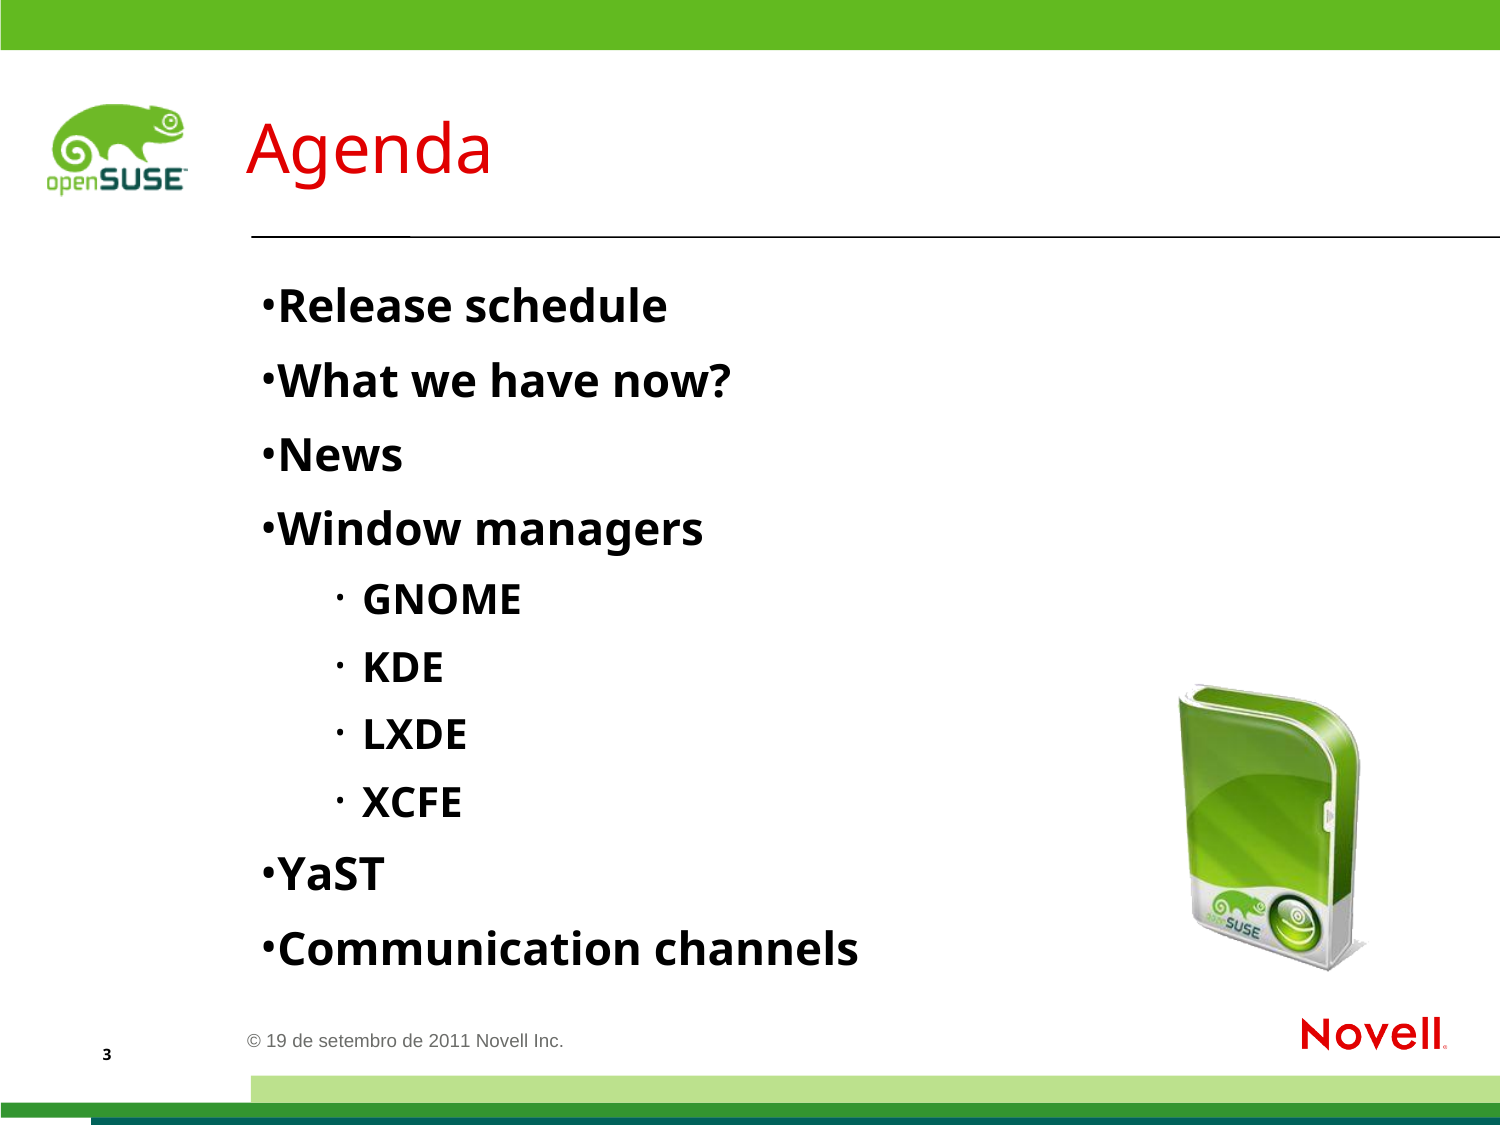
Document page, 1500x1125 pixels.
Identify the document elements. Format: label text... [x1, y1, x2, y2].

title Agenda [246, 60, 1409, 239]
picture [47, 104, 188, 197]
picture [1295, 1026, 1453, 1056]
picture [1130, 679, 1441, 990]
list Release schedule What we have now? News Window managers GNOME KDE LXDE XCFE YaST Communication channels [245, 267, 1458, 1026]
